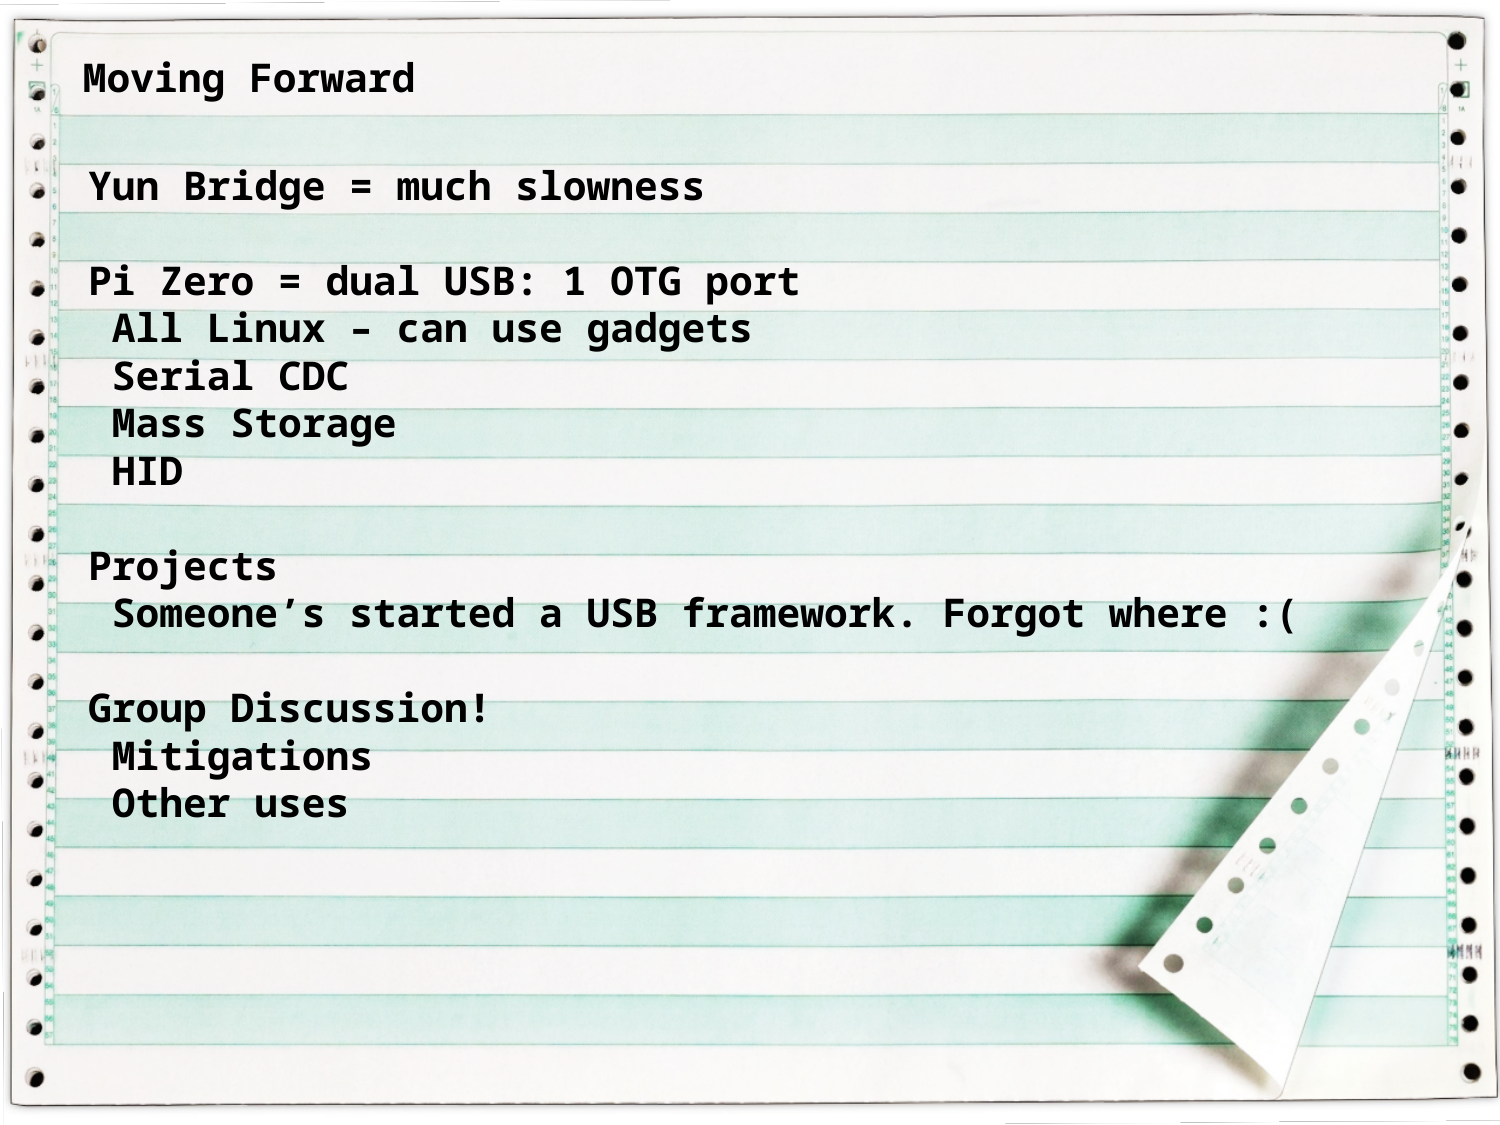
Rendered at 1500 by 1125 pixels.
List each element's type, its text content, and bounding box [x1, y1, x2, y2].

text_box Yun Bridge = much slowness Pi Zero = dual USB: 1 OTG port All Linux – can use gadgets Serial CDC Mass Storage HID Projects Someone’s started a USB framework. Forgot where :( Group Discussion! Mitigations Other uses [73, 153, 1441, 881]
text_box Moving Forward [68, 45, 1436, 109]
picture [0, 0, 1500, 1125]
